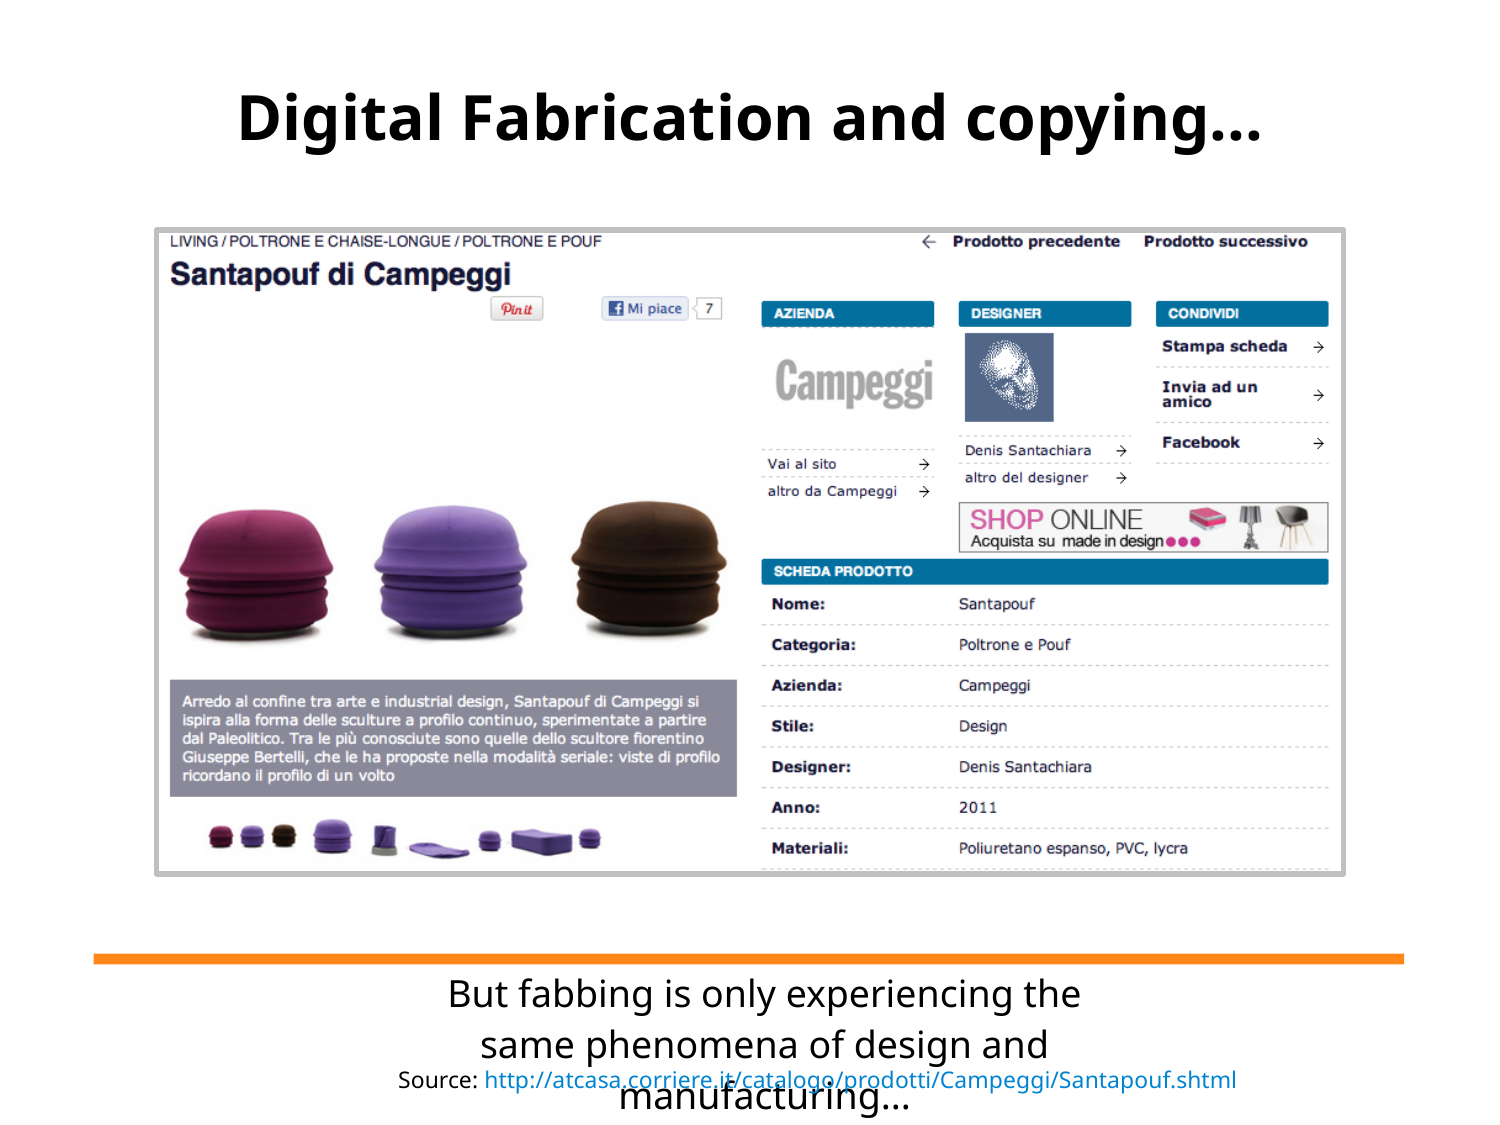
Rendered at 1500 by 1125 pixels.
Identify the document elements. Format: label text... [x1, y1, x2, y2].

text_box But fabbing is only experiencing the same phenomena of design and manufacturing... [382, 960, 1148, 1073]
text_box Source: http://atcasa.corriere.it/catalogo/prodotti/Campeggi/Santapouf.shtml [383, 1056, 1167, 1101]
picture [0, 0, 1500, 1125]
title Digital Fabrication and copying... [75, 44, 1426, 188]
